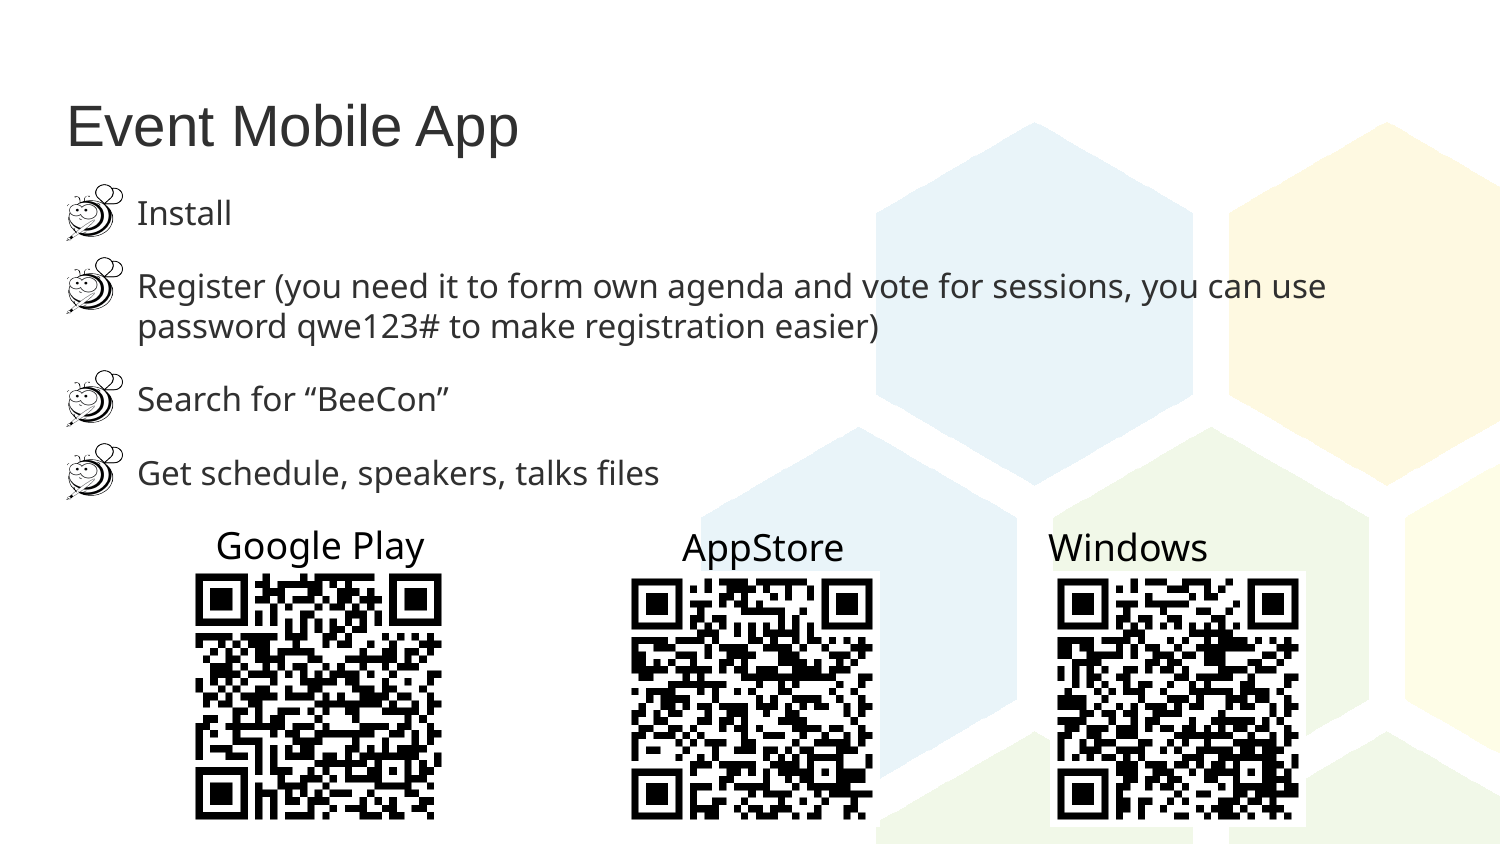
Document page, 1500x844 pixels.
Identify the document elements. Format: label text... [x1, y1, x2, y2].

title Event Mobile App [51, 72, 1449, 167]
picture [0, 0, 1500, 844]
text_box AppStore [667, 514, 892, 580]
text_box Google Play [200, 512, 473, 615]
list Install Register (you need it to form own agenda and vote for sessions, you can use password qwe123# to make registration easier) Search for “BeeCon” Get schedule, speakers, talks files [51, 177, 1449, 473]
text_box Windows Phone [1033, 514, 1329, 630]
